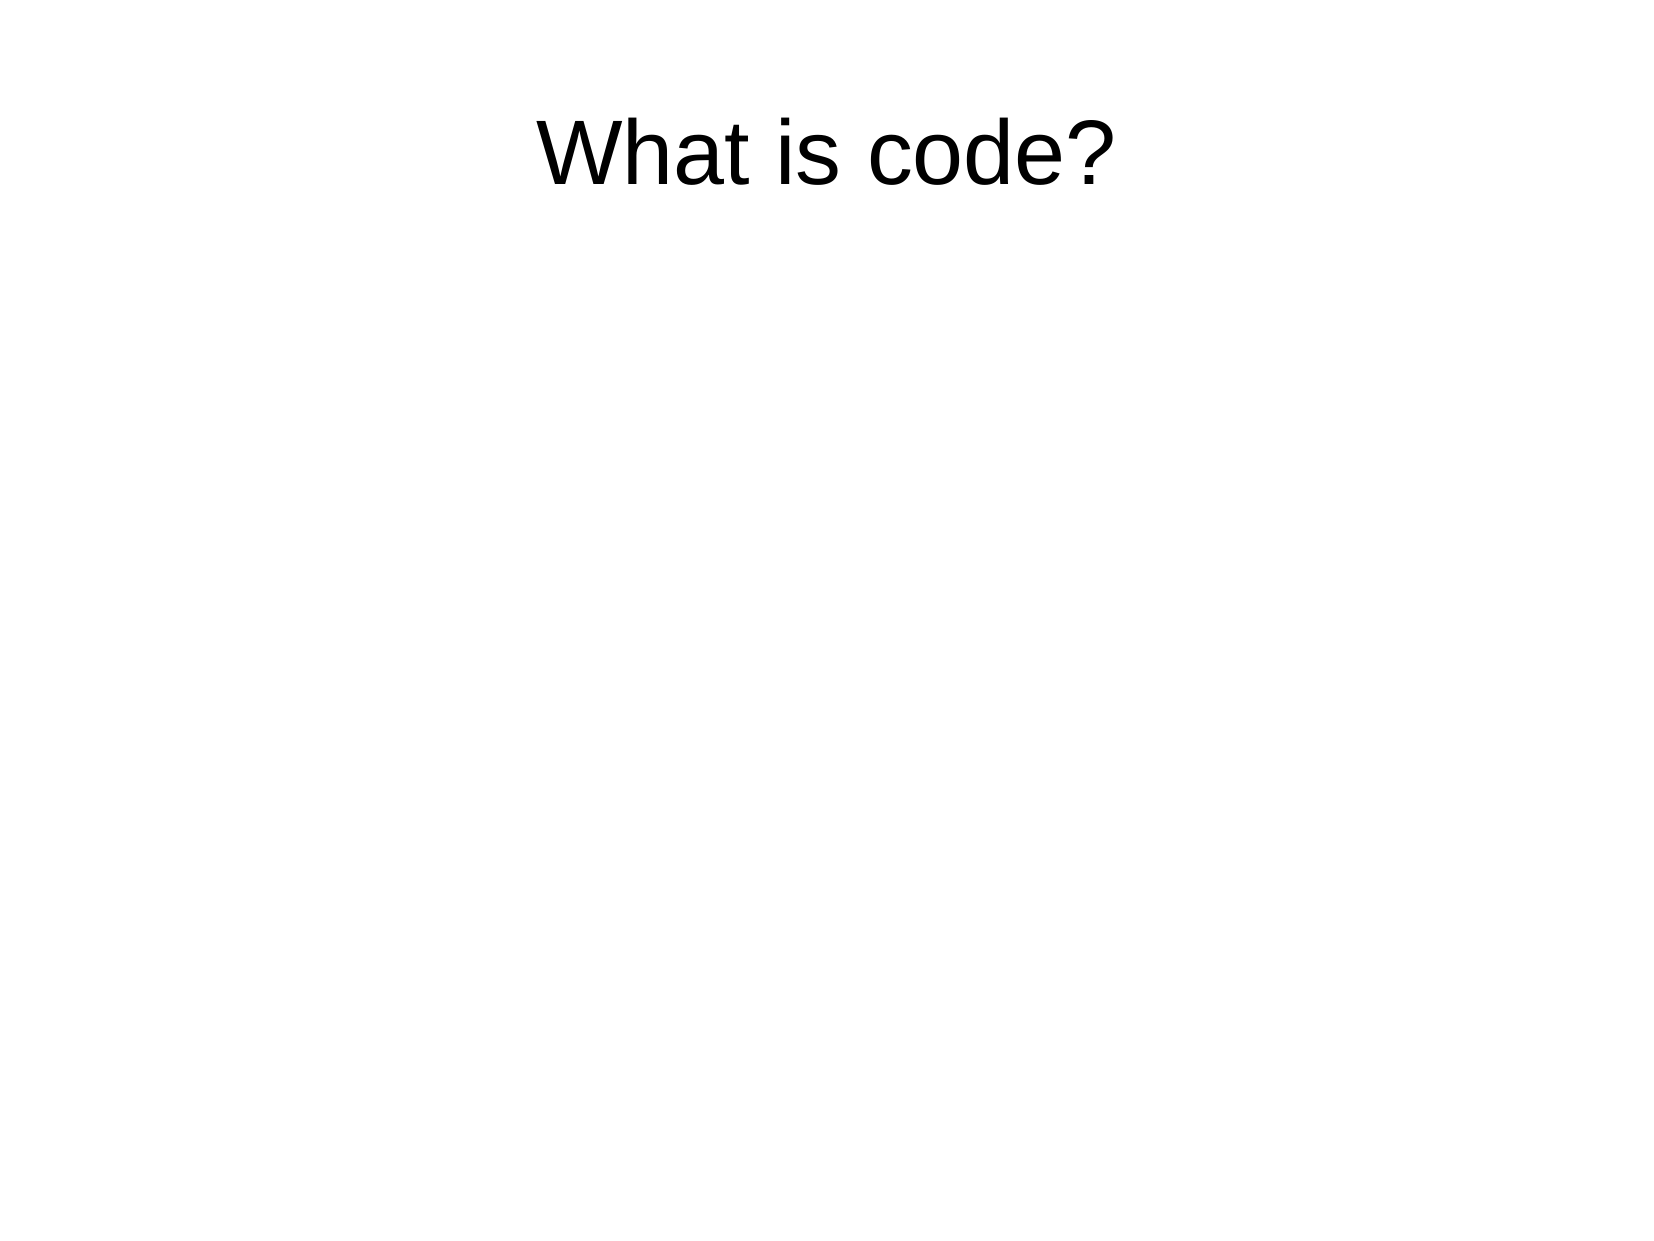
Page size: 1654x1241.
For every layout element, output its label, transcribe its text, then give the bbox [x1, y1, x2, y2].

title What is code? [82, 49, 1571, 257]
